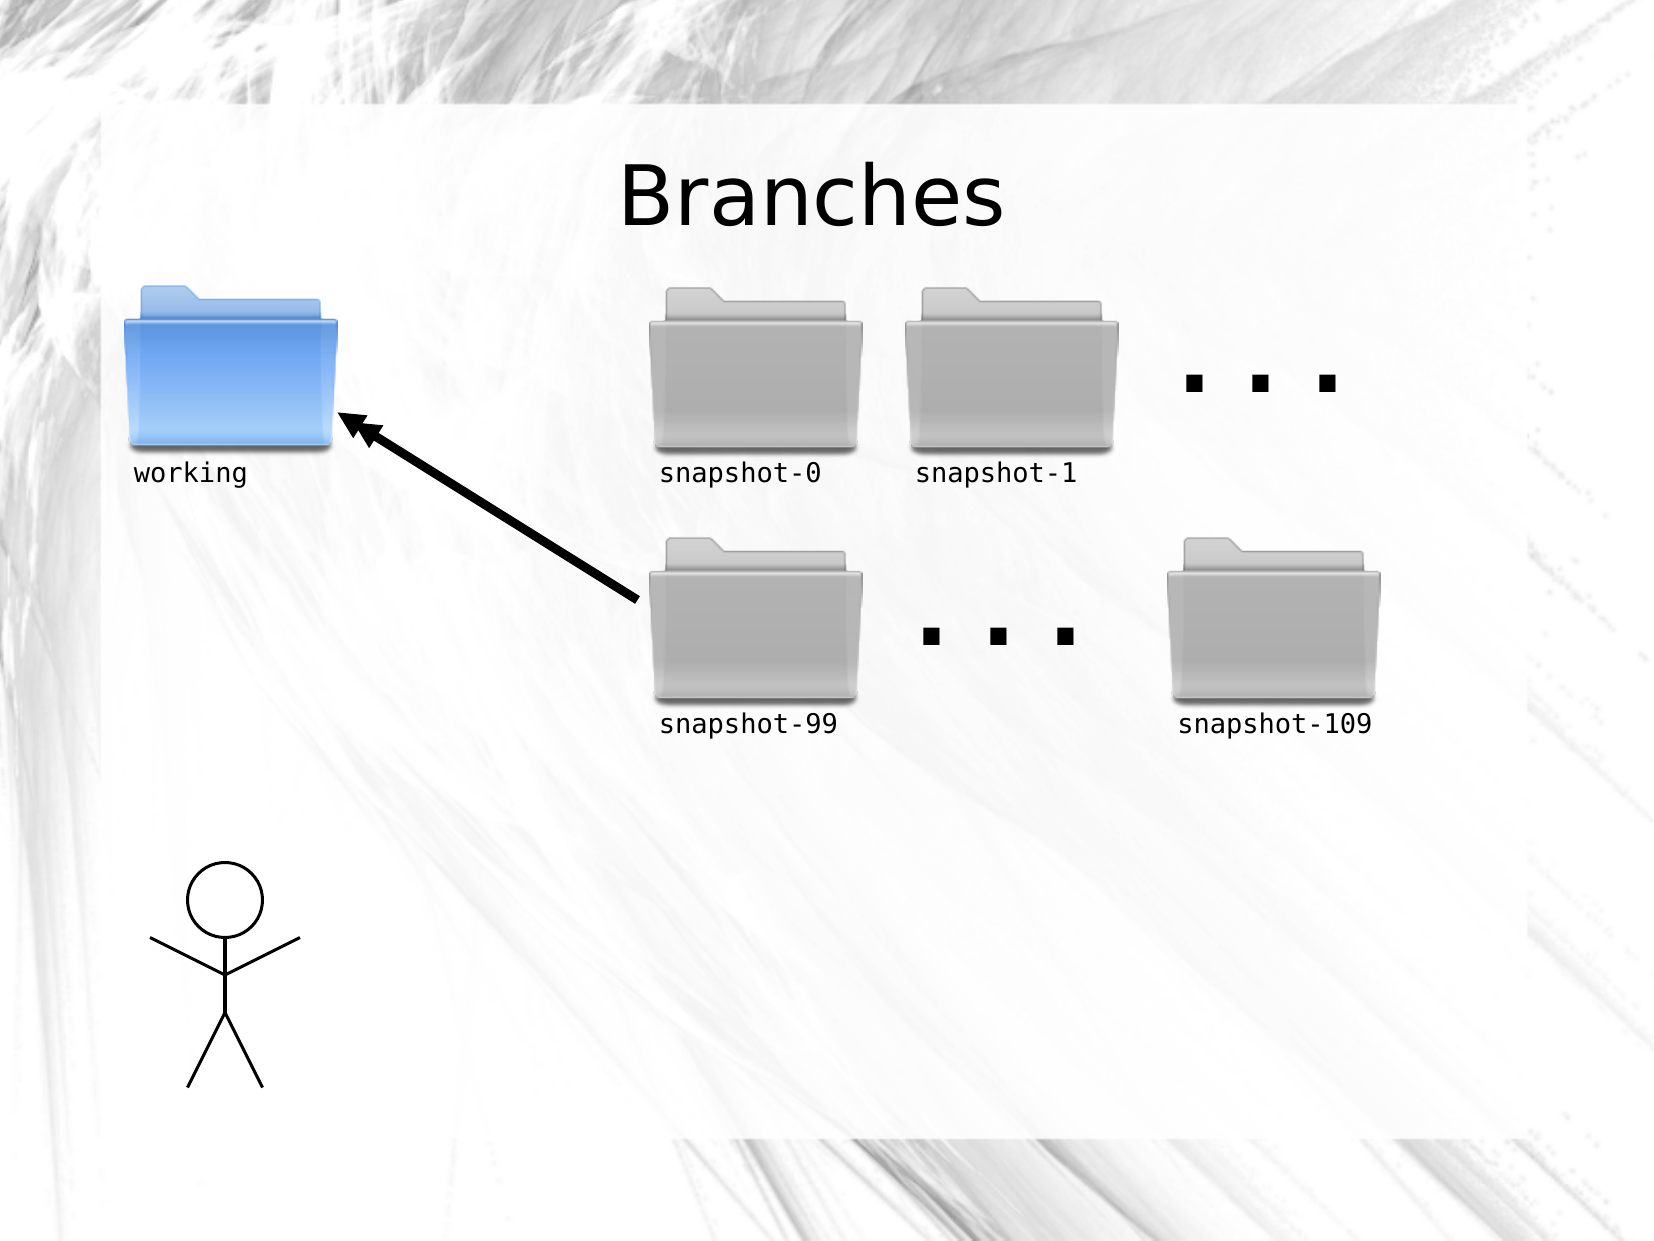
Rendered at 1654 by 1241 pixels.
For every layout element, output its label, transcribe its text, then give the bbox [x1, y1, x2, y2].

text_box working [119, 450, 263, 497]
text_box snapshot-0 [644, 450, 837, 497]
text_box snapshot-99 [644, 700, 853, 747]
picture [0, 0, 1654, 1241]
text_box . . . [1162, 300, 1361, 497]
text_box snapshot-109 [1162, 700, 1388, 747]
text_box snapshot-1 [900, 450, 1093, 497]
title Branches [118, 112, 1506, 281]
text_box . . . [900, 553, 1098, 751]
